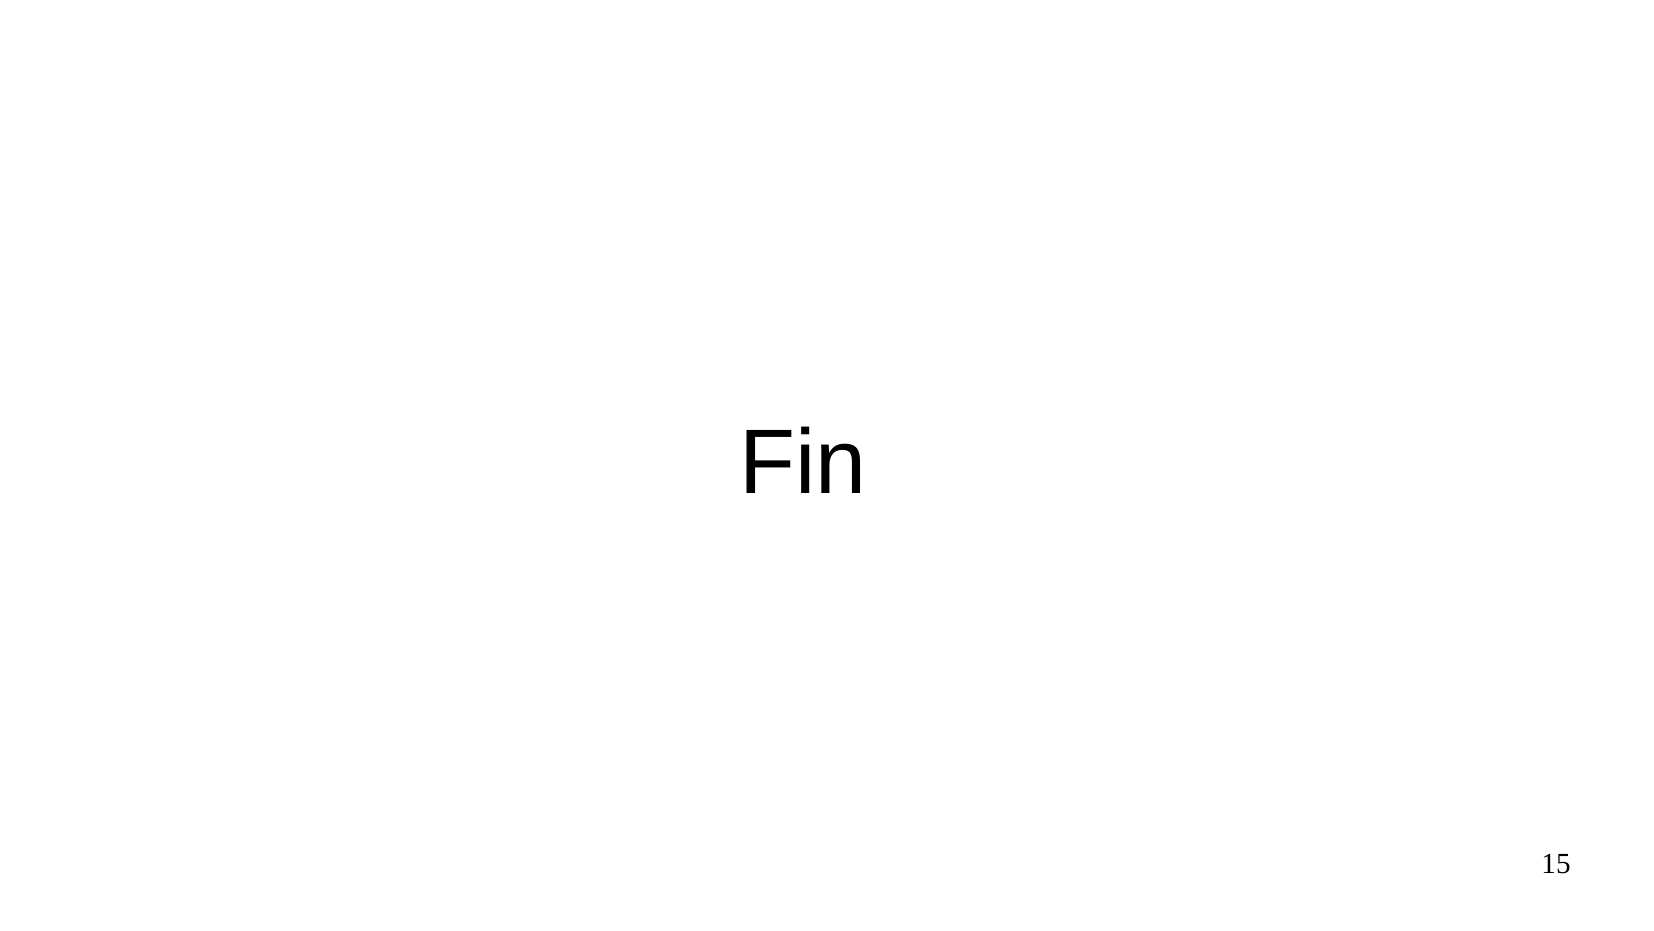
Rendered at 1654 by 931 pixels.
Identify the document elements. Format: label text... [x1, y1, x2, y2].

title Fin [59, 383, 1548, 540]
